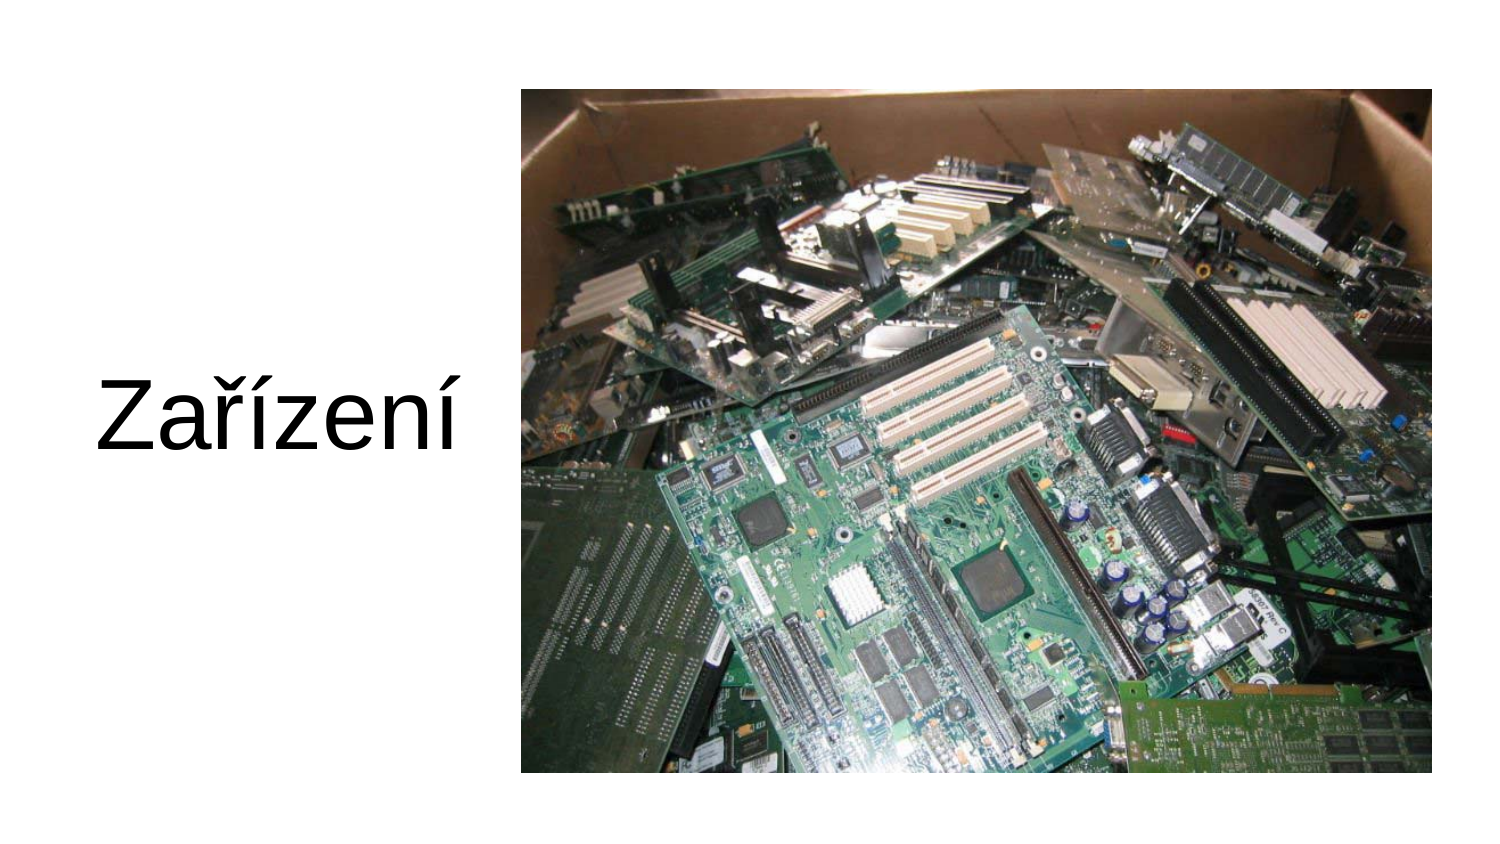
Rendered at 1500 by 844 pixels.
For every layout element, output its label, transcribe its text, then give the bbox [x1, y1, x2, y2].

picture [521, 89, 1432, 773]
title Zařízení [80, 73, 1125, 745]
